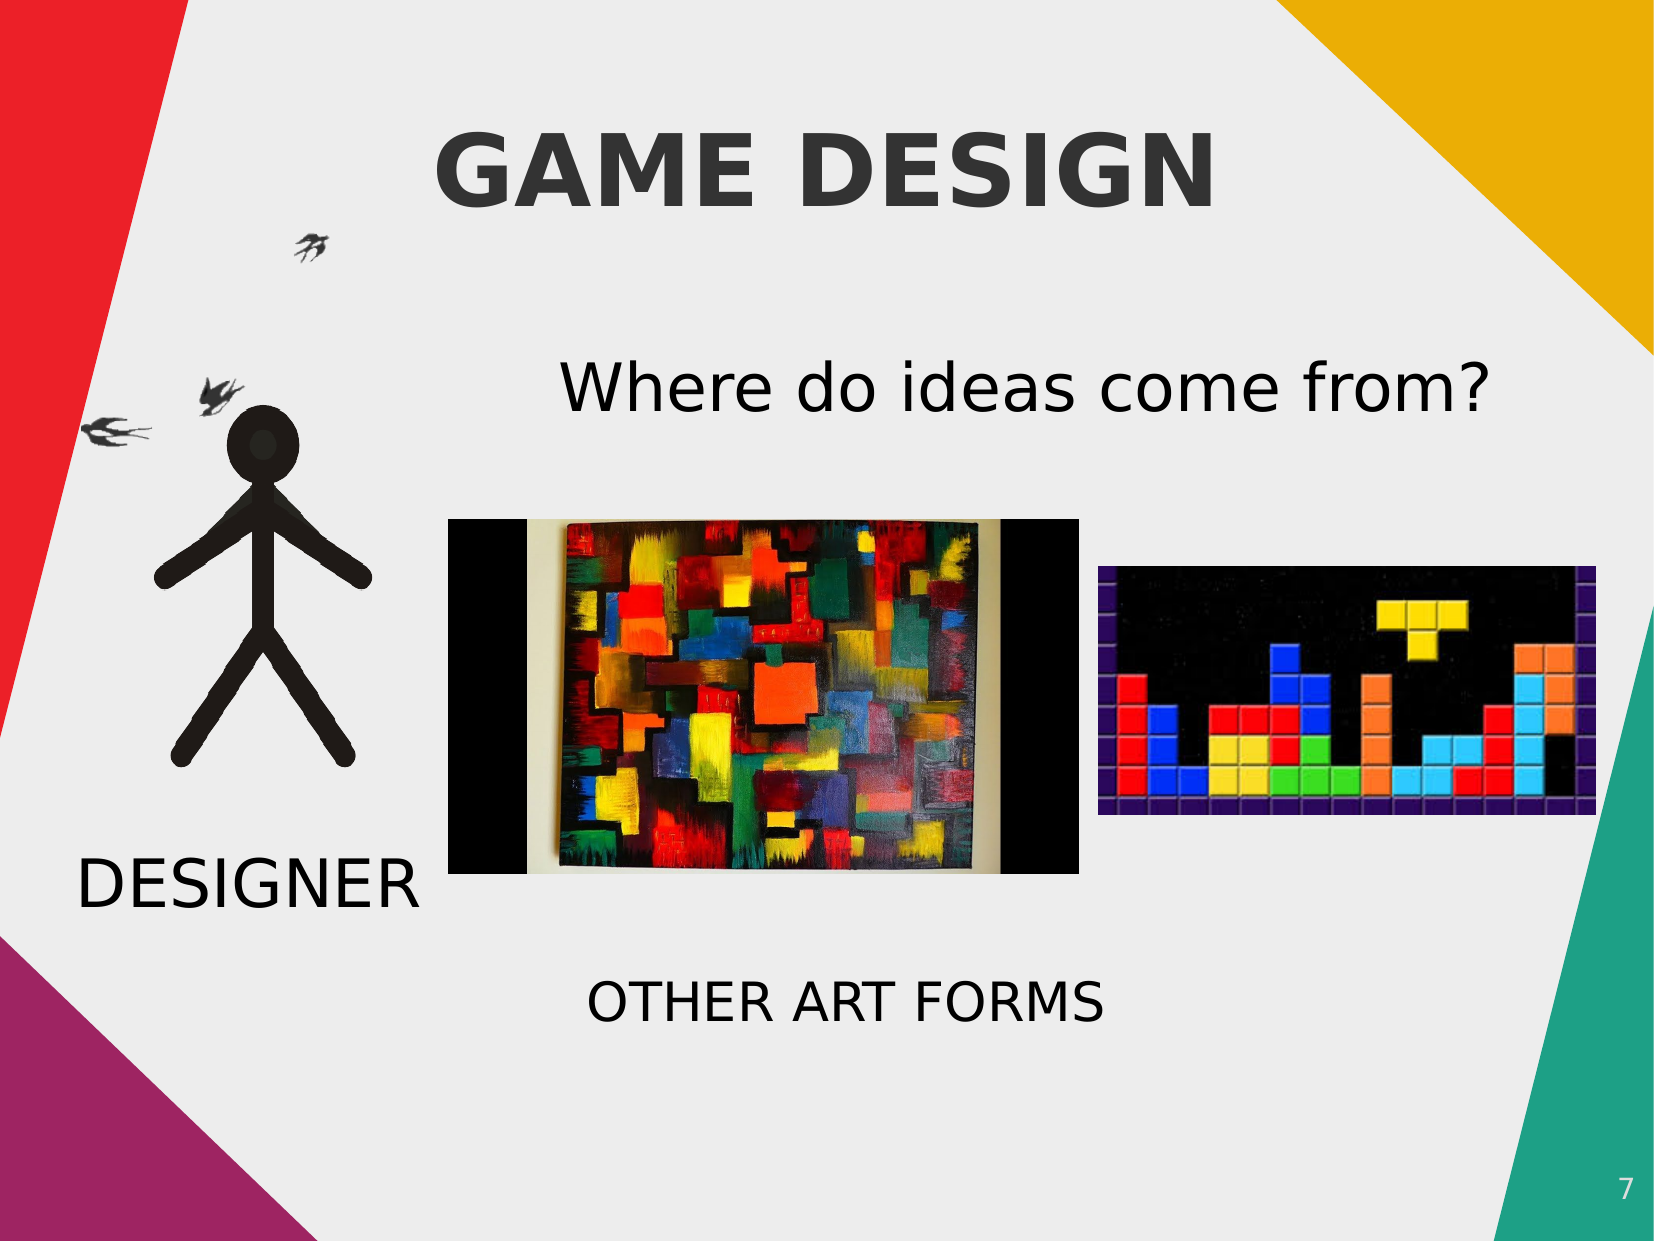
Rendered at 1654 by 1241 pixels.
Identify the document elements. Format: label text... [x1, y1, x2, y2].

picture [0, 153, 1079, 1028]
picture [1098, 566, 1596, 815]
text_box OTHER ART FORMS [571, 963, 1122, 1042]
text_box Where do ideas come from? [543, 342, 1619, 461]
text_box DESIGNER [61, 838, 438, 932]
title GAME DESIGN [114, 73, 1539, 271]
